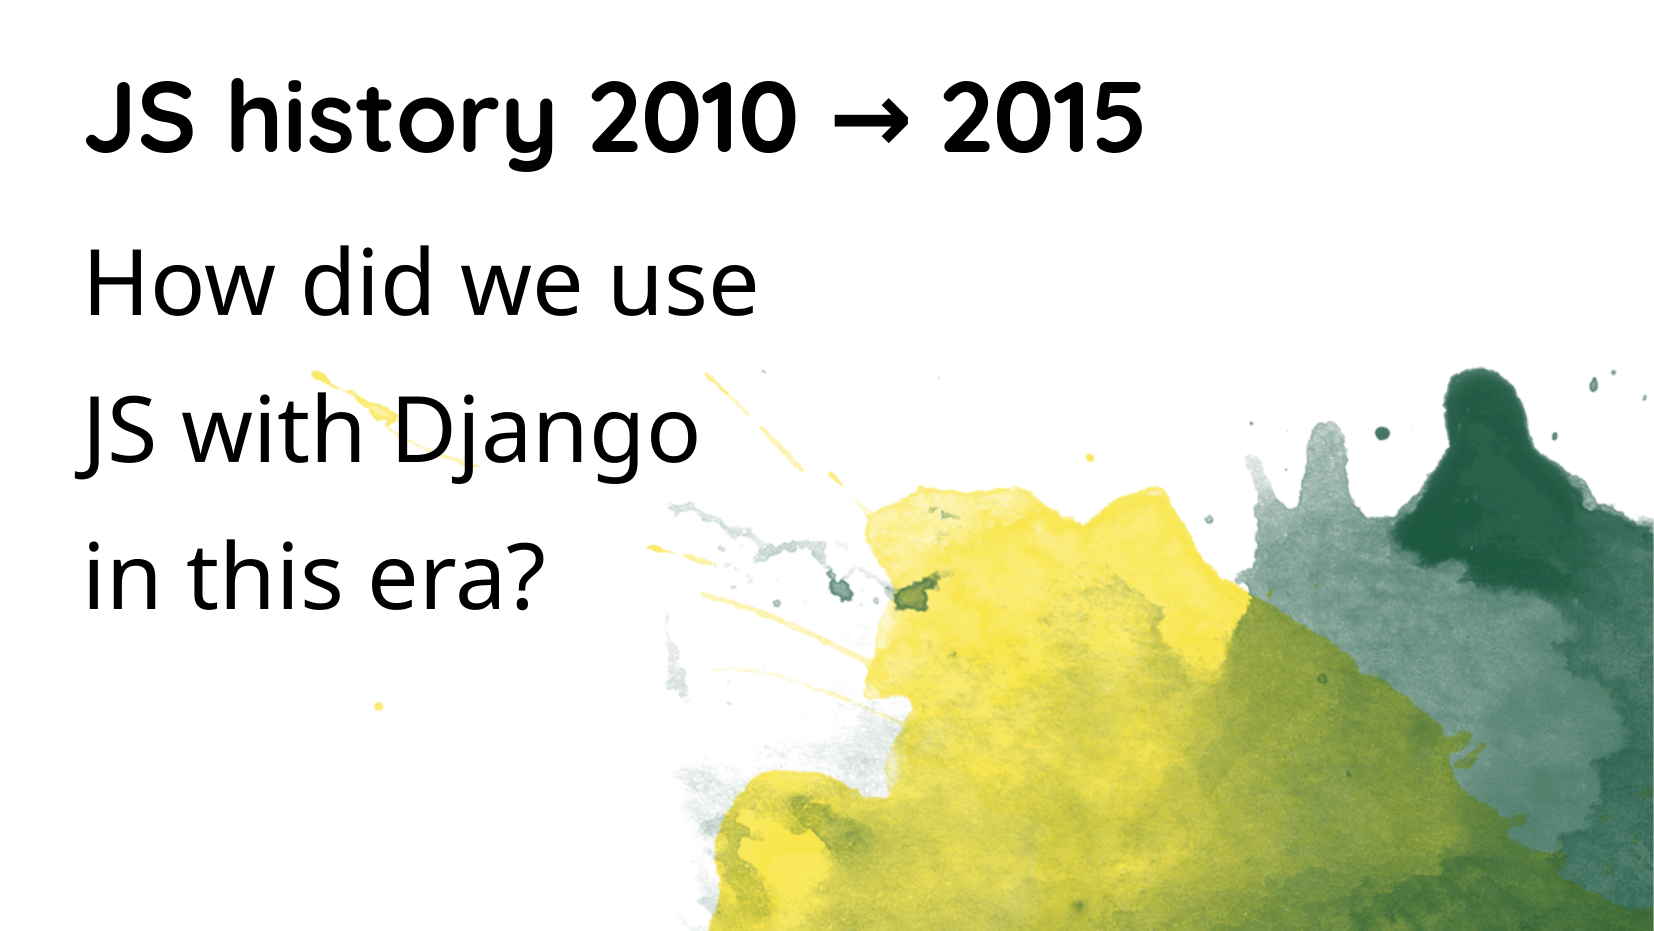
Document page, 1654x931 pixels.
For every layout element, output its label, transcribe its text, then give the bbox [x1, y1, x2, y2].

title JS history 2010 → 2015 [82, 37, 1571, 193]
list How did we use JS with Django in this era? [82, 217, 1571, 875]
picture [0, 0, 1654, 931]
